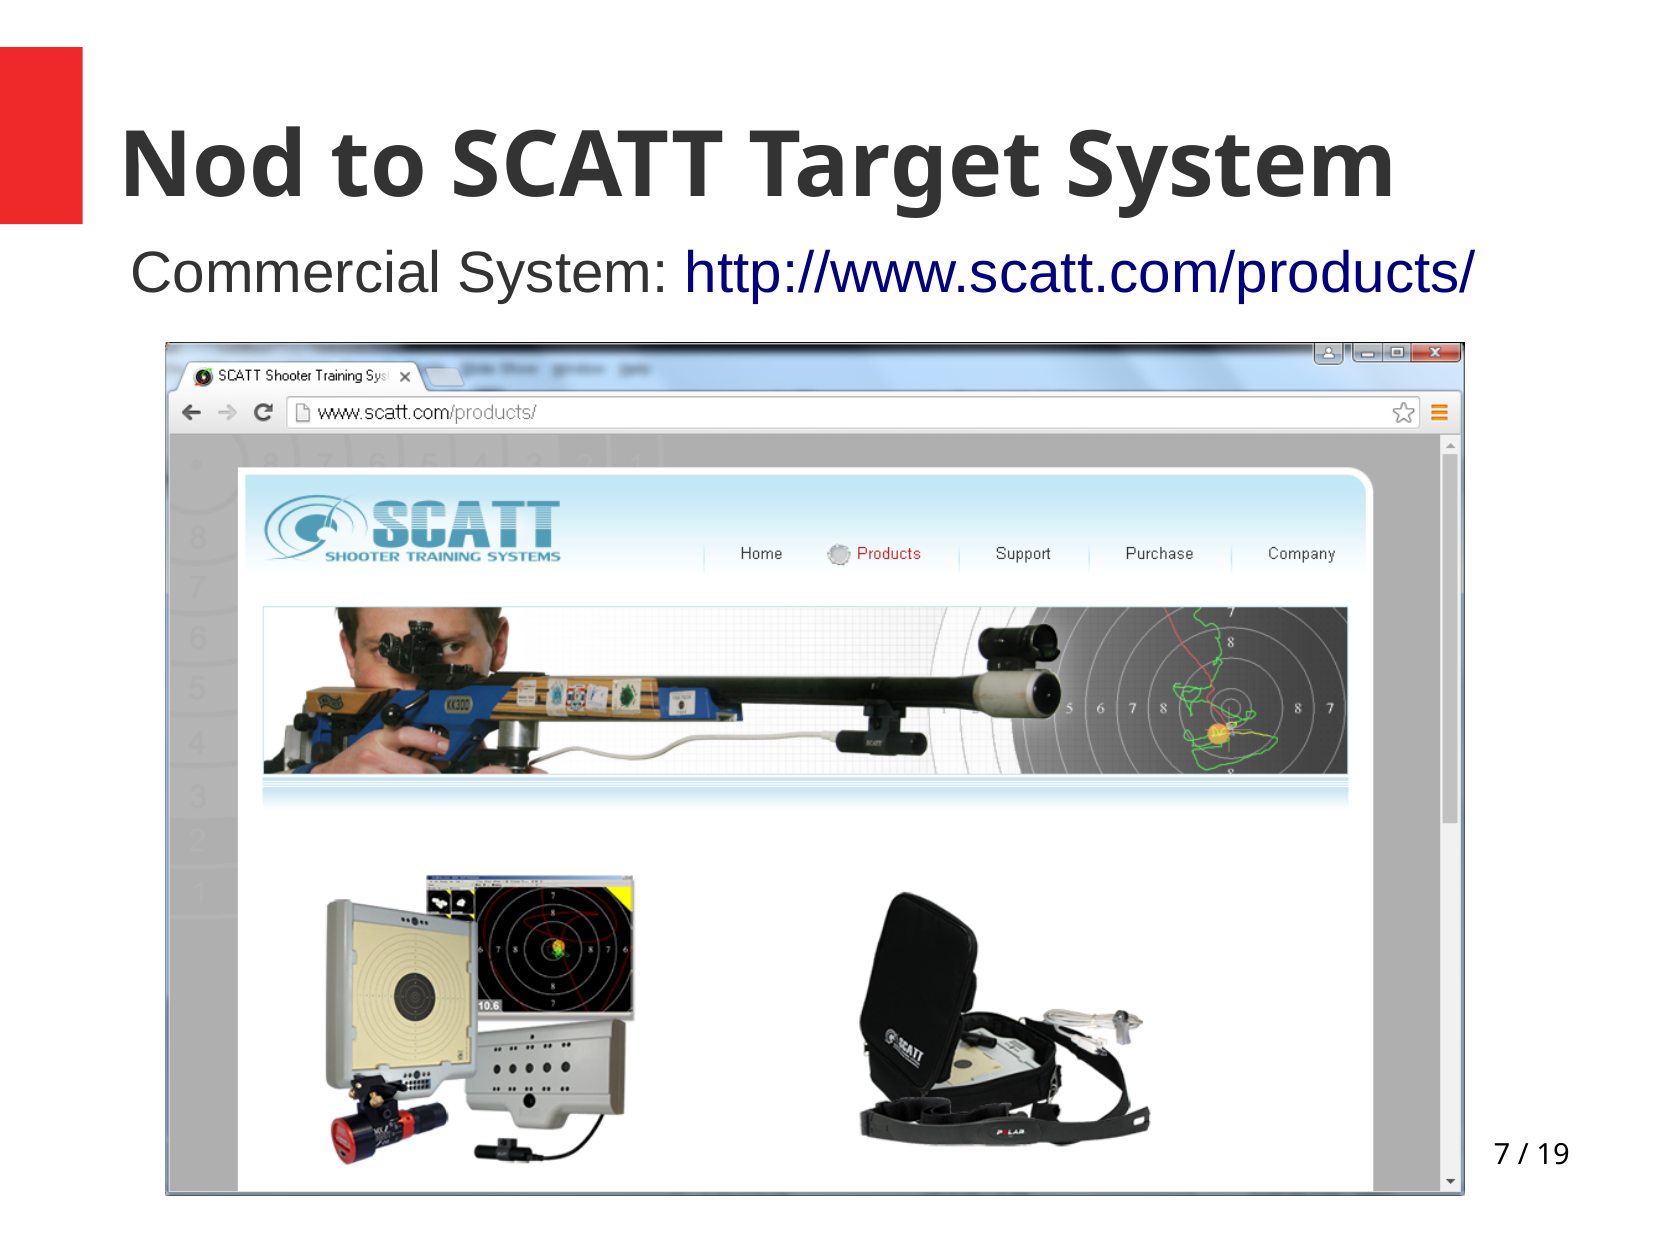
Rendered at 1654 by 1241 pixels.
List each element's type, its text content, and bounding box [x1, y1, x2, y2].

list Commercial System: http://www.scatt.com/products/ [130, 236, 1548, 438]
title Nod to SCATT Target System [118, 49, 1571, 256]
picture [165, 342, 1465, 1196]
